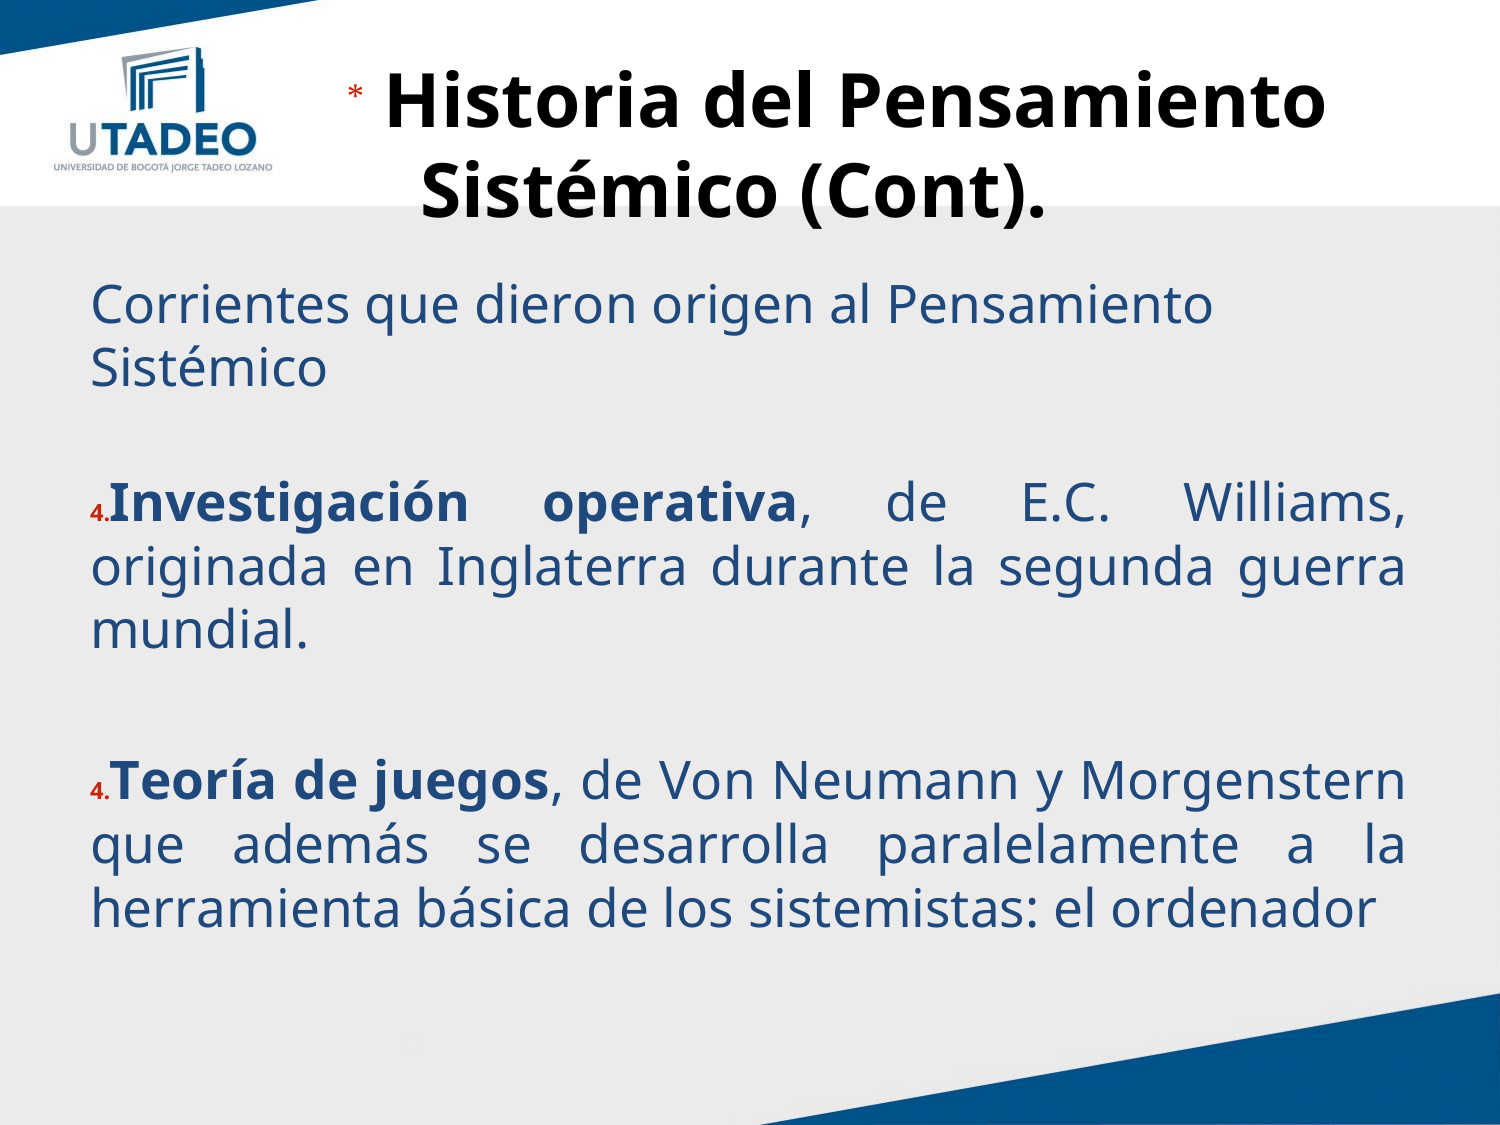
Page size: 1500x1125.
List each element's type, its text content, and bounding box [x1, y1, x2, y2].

list Corrientes que dieron origen al Pensamiento Sistémico Investigación operativa, de E.C. Williams, originada en Inglaterra durante la segunda guerra mundial. Teoría de juegos, de Von Neumann y Morgenstern que además se desarrolla paralelamente a la herramienta básica de los sistemistas: el ordenador [75, 262, 1426, 1005]
title Historia del Pensamiento Sistémico (Cont). [300, 45, 1426, 233]
